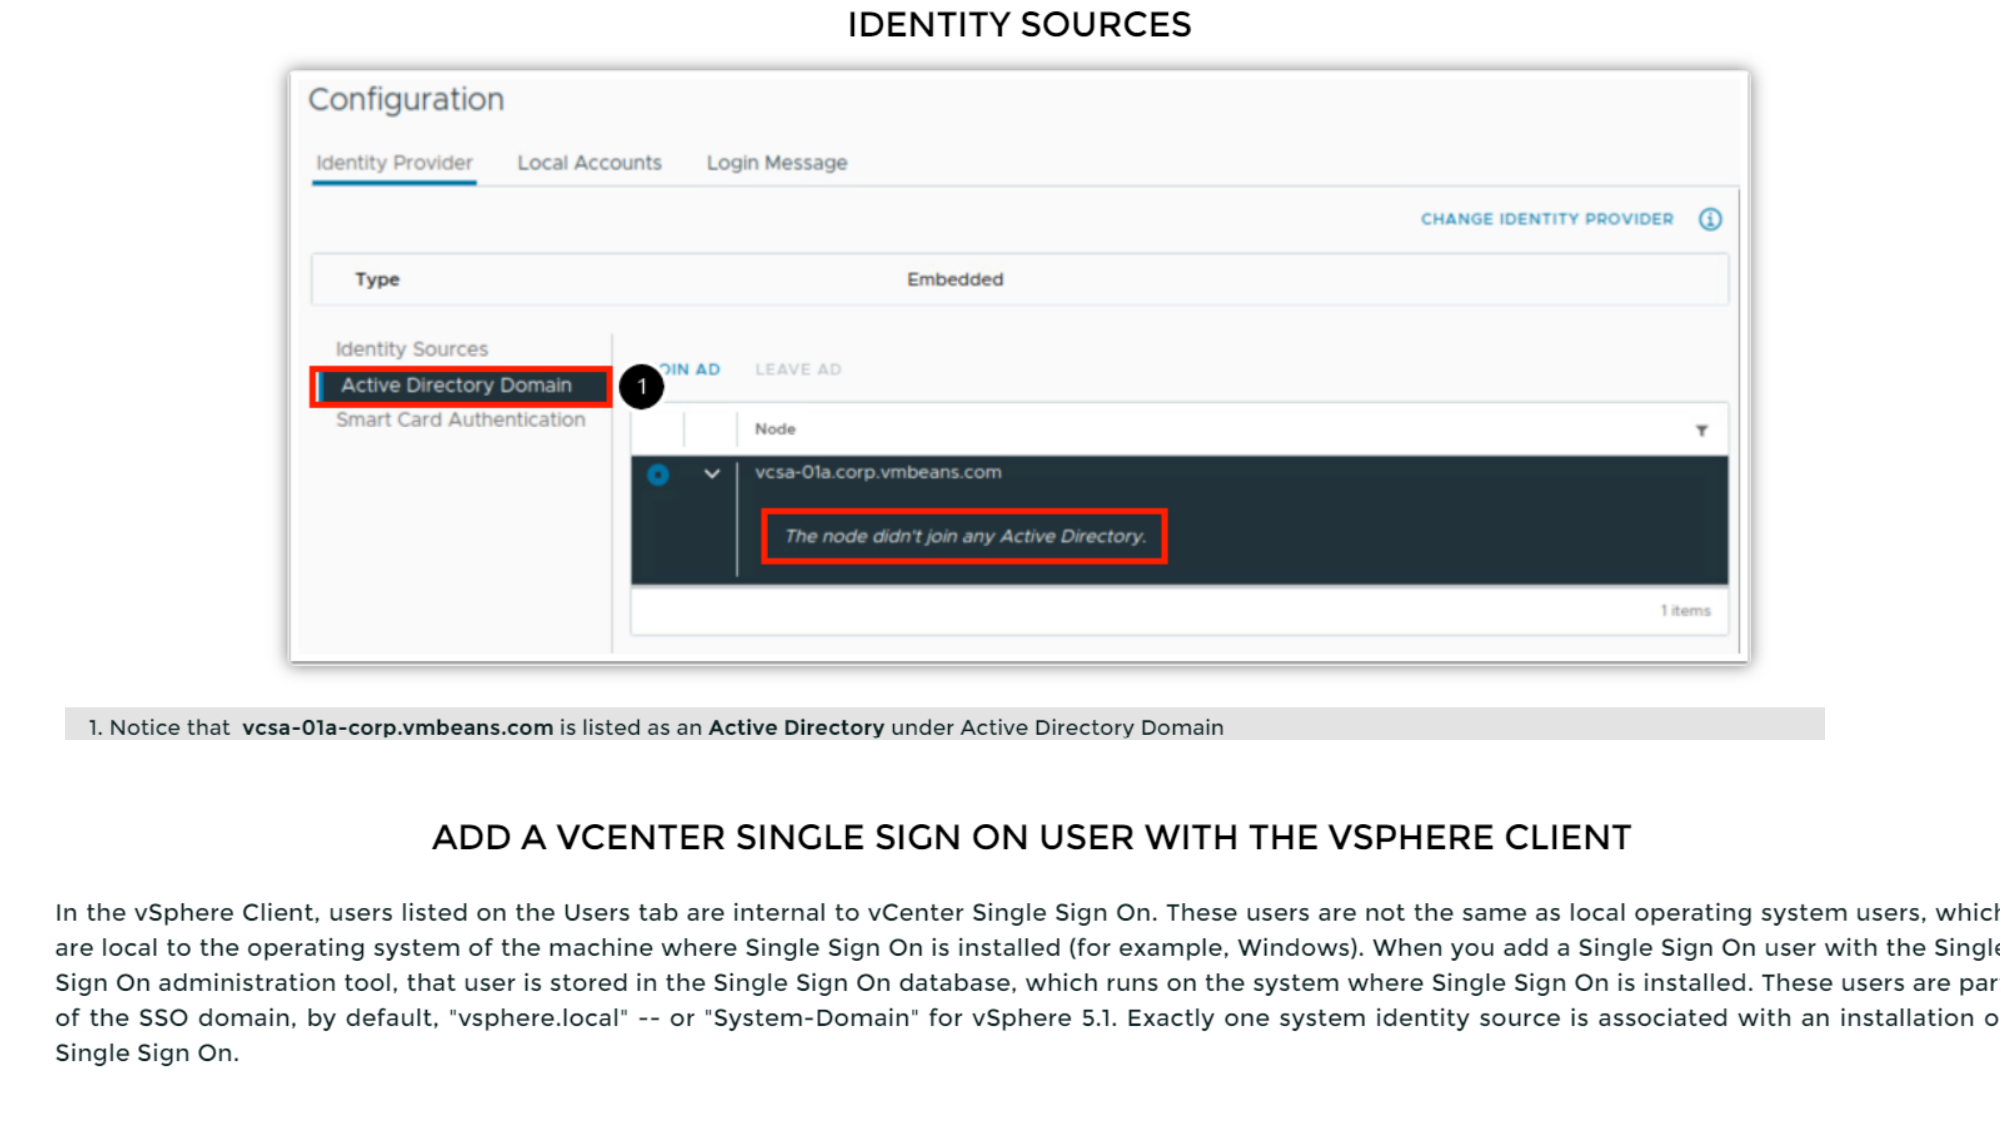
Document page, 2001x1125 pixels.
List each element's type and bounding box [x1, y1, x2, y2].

picture [37, 803, 2000, 1075]
picture [65, 0, 1825, 741]
